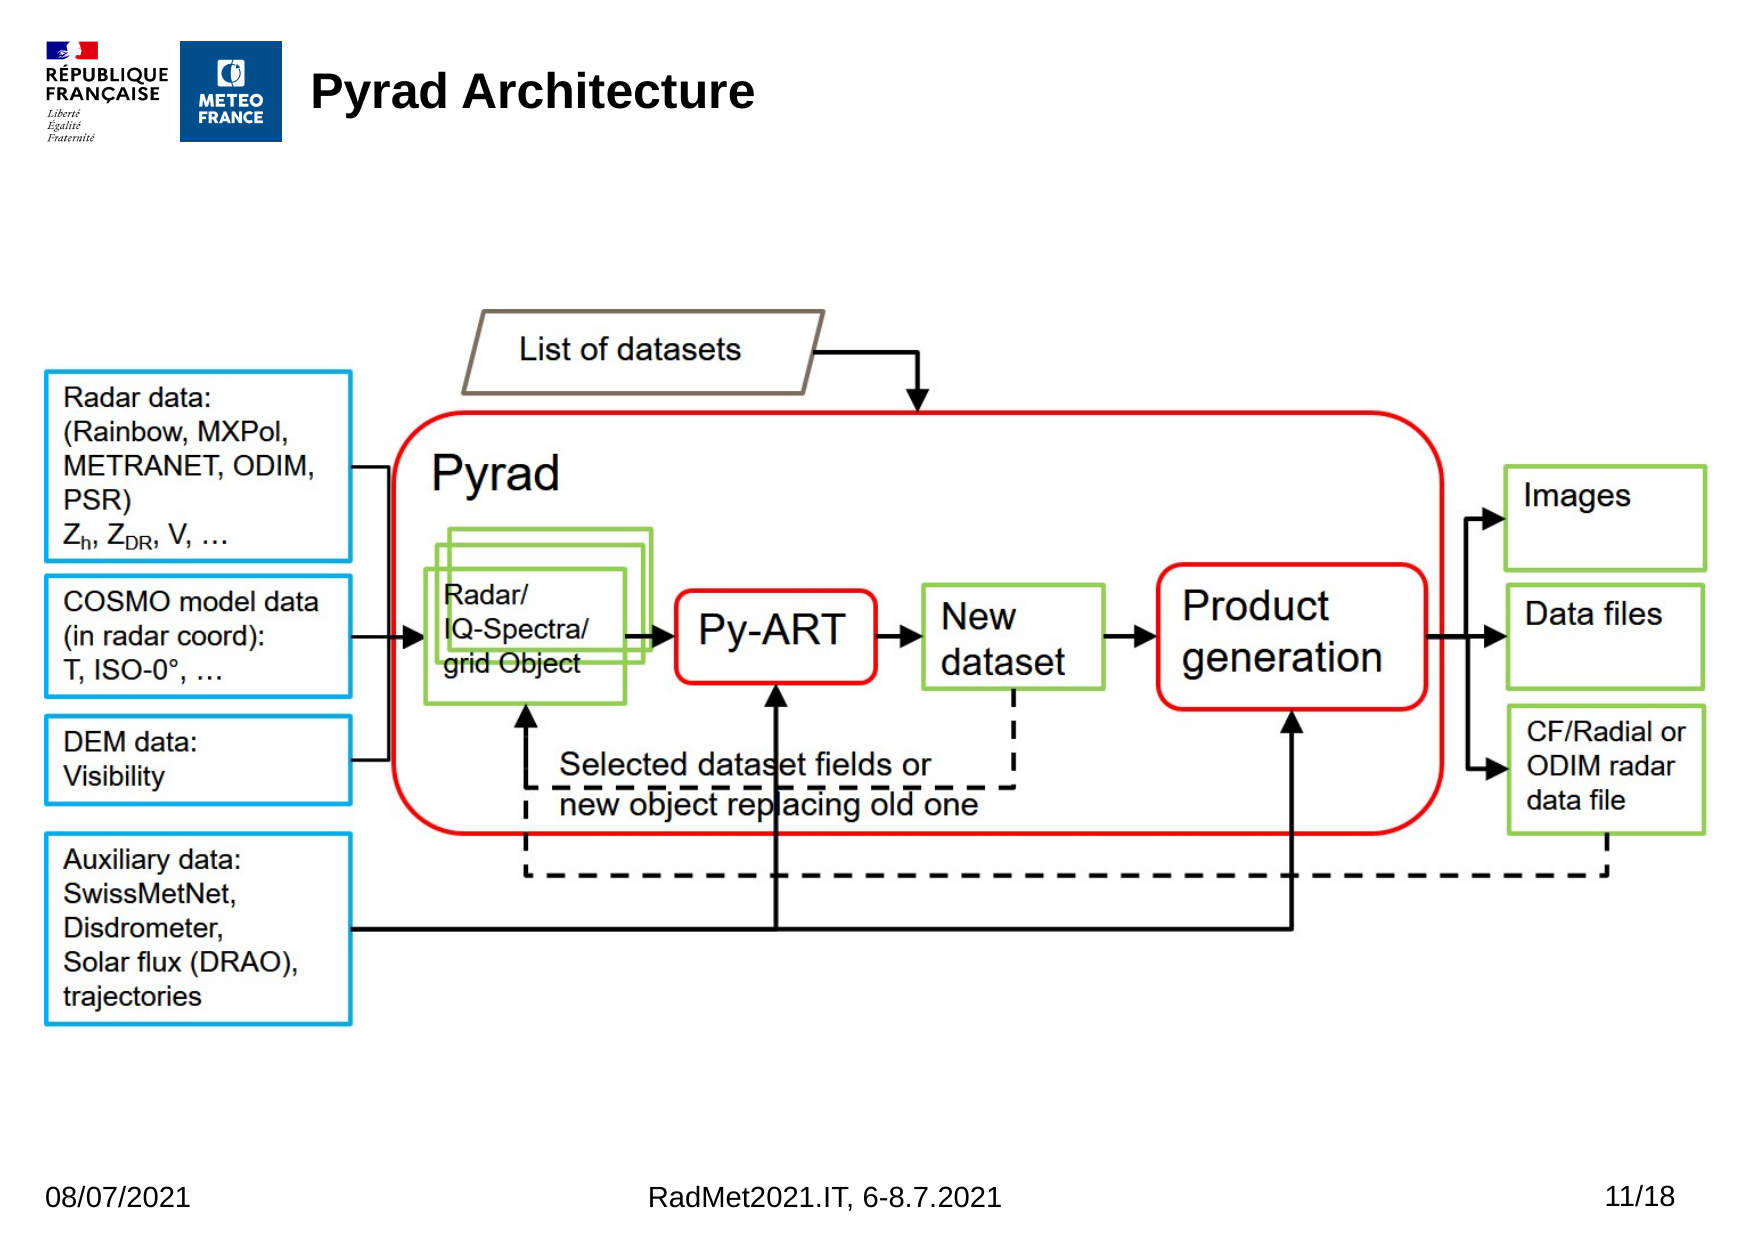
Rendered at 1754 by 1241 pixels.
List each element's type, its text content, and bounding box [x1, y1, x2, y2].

picture [180, 41, 282, 142]
title Pyrad Architecture [310, 40, 1697, 142]
picture [46, 41, 172, 142]
picture [44, 222, 1712, 1118]
